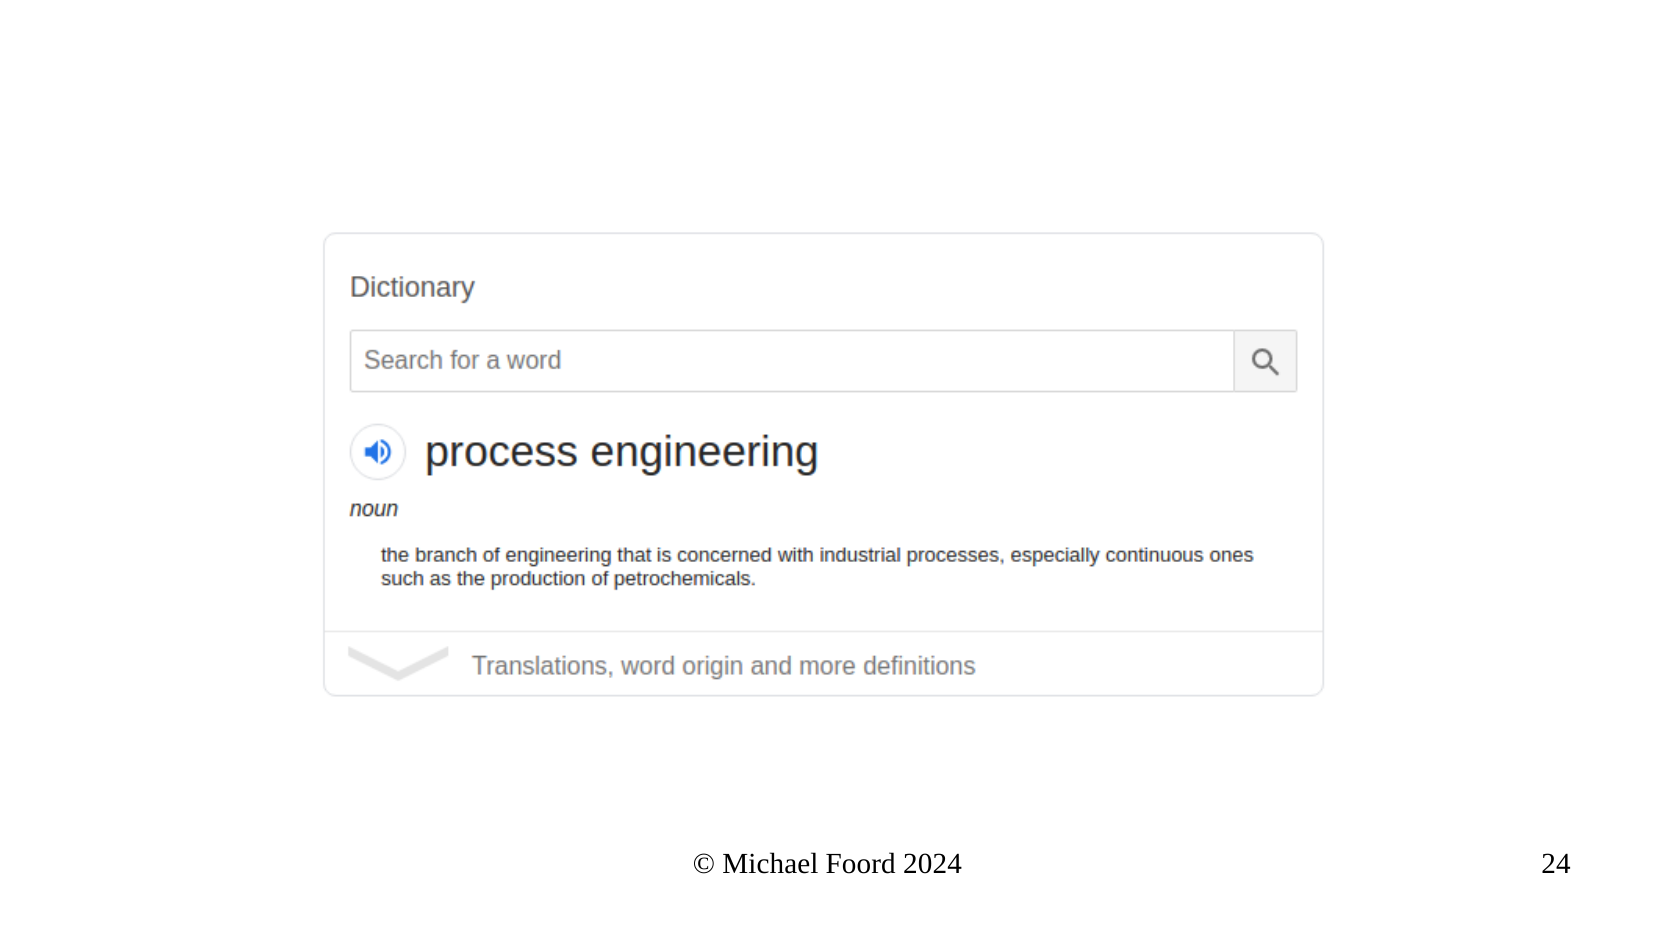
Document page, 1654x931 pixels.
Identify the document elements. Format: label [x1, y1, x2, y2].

picture [300, 228, 1354, 702]
